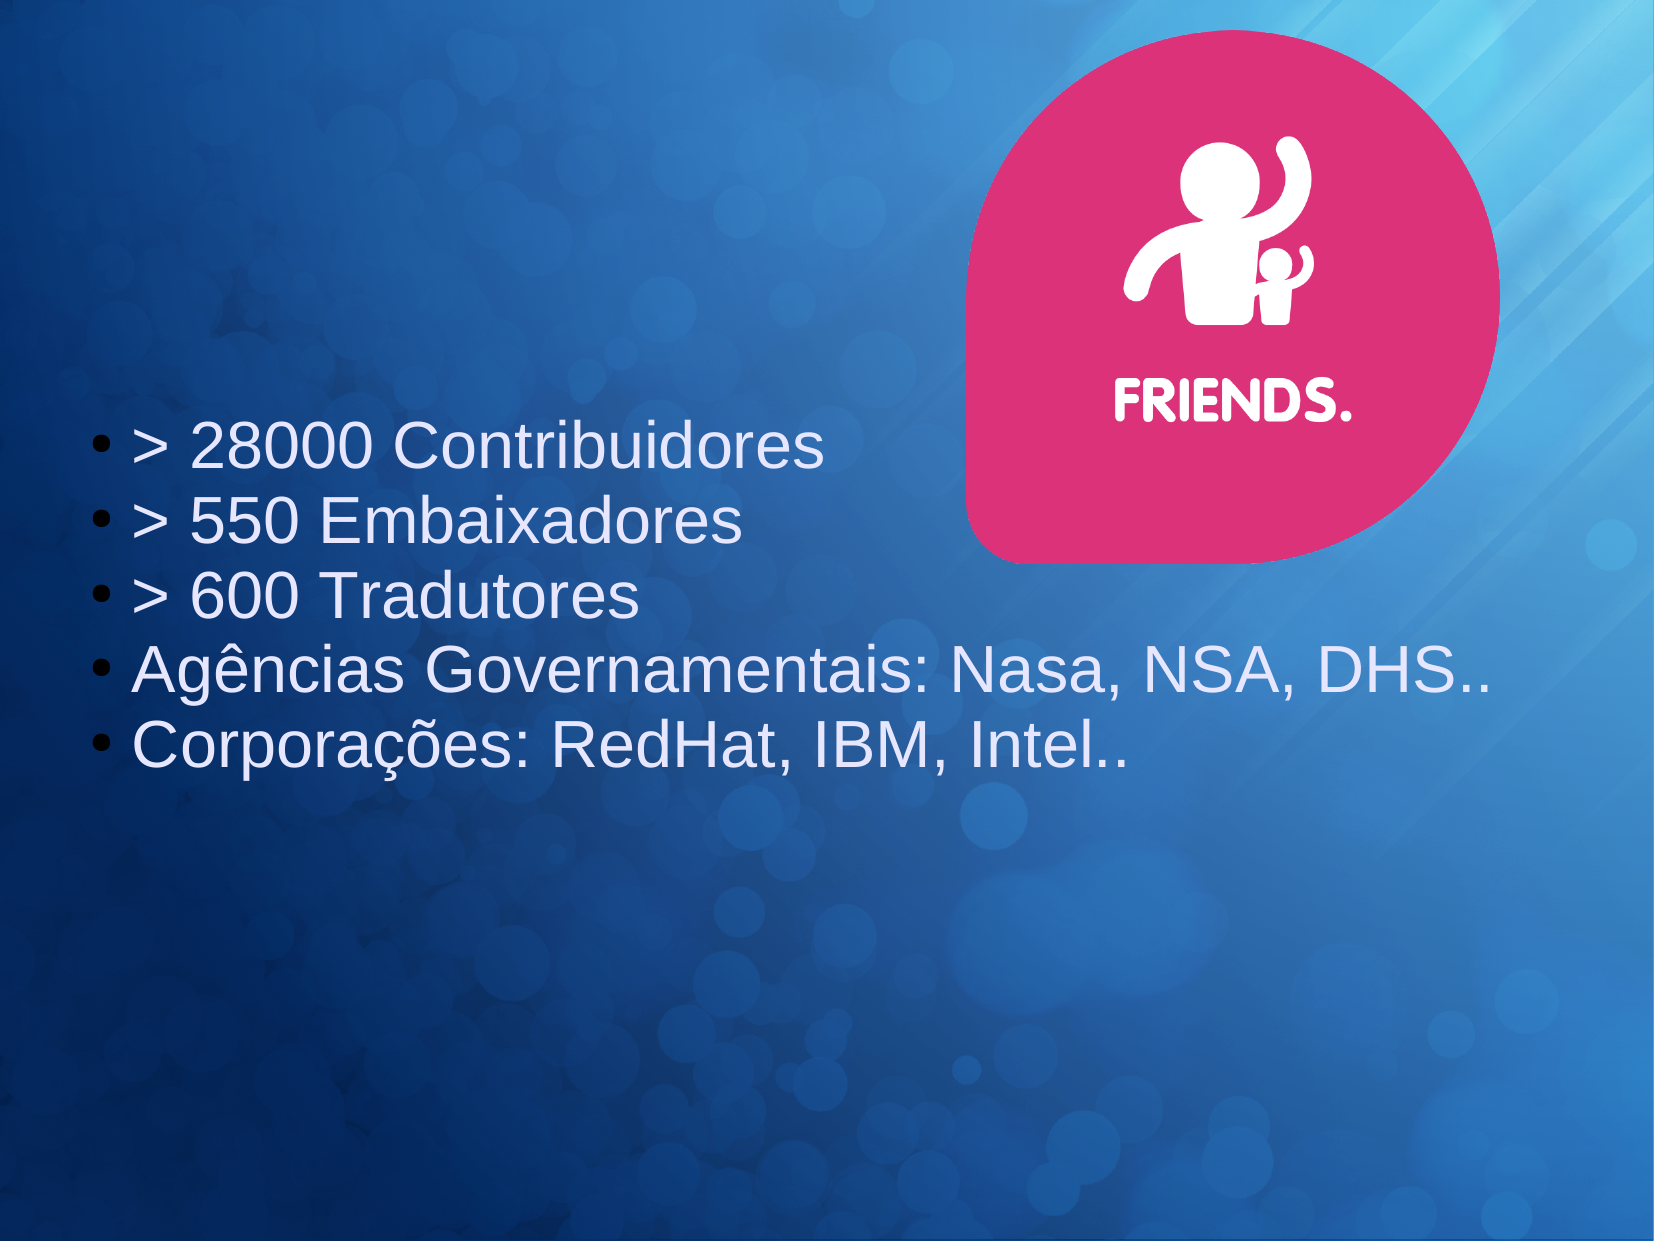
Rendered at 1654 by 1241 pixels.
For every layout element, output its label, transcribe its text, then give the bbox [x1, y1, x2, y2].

picture [0, 0, 1654, 1241]
text_box > 28000 Contribuidores > 550 Embaixadores > 600 Tradutores Agências Governamentais: Nasa, NSA, DHS.. Corporações: RedHat, IBM, Intel.. [89, 100, 1578, 1015]
